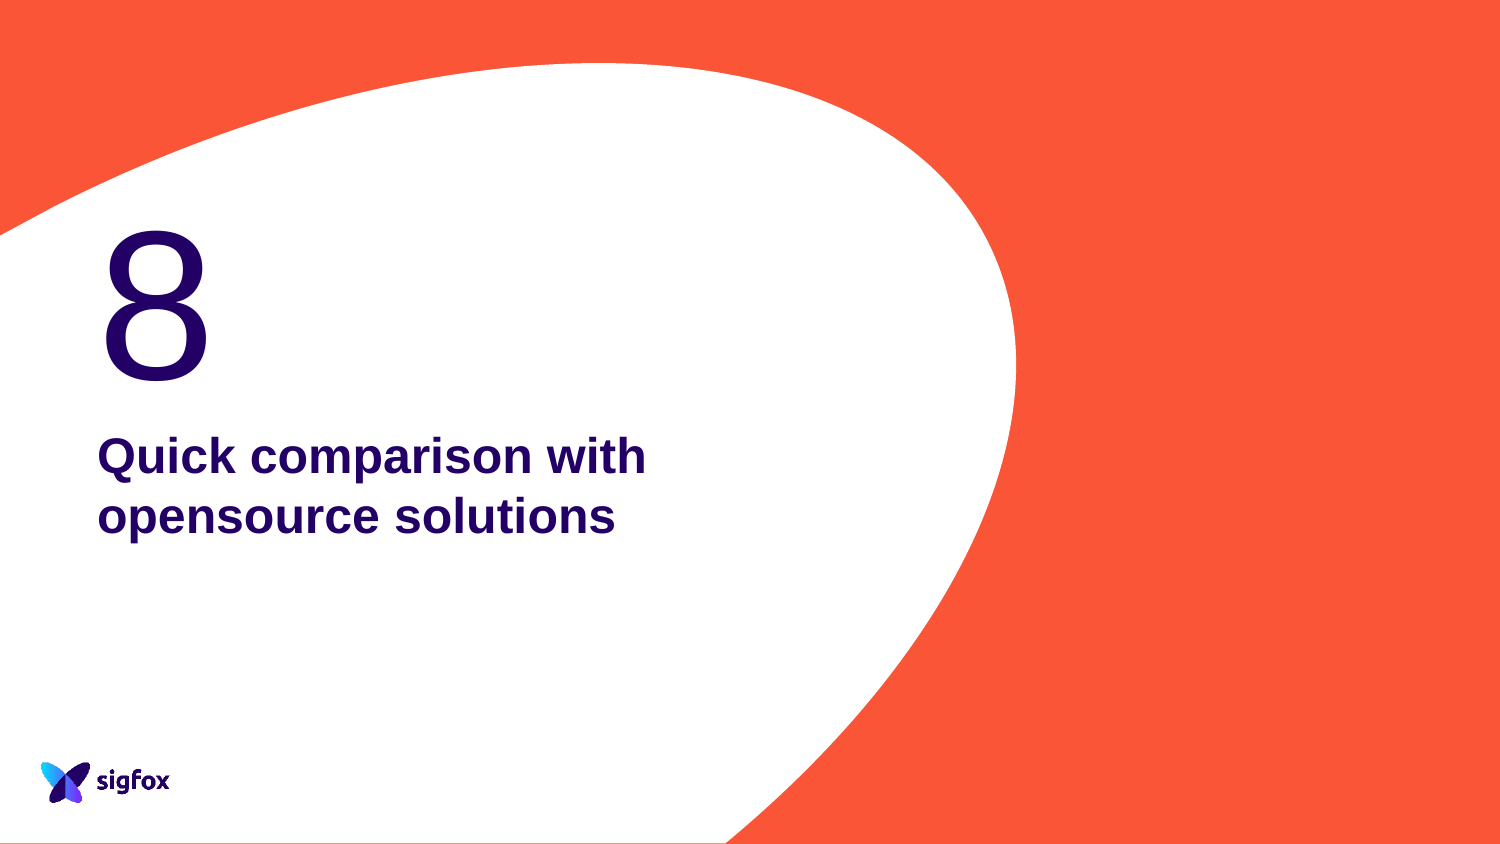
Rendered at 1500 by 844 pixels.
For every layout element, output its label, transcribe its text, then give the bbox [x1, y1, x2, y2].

picture [36, 760, 175, 804]
text_box 8 [97, 167, 406, 432]
text_box Quick comparison with opensource solutions [97, 423, 786, 485]
